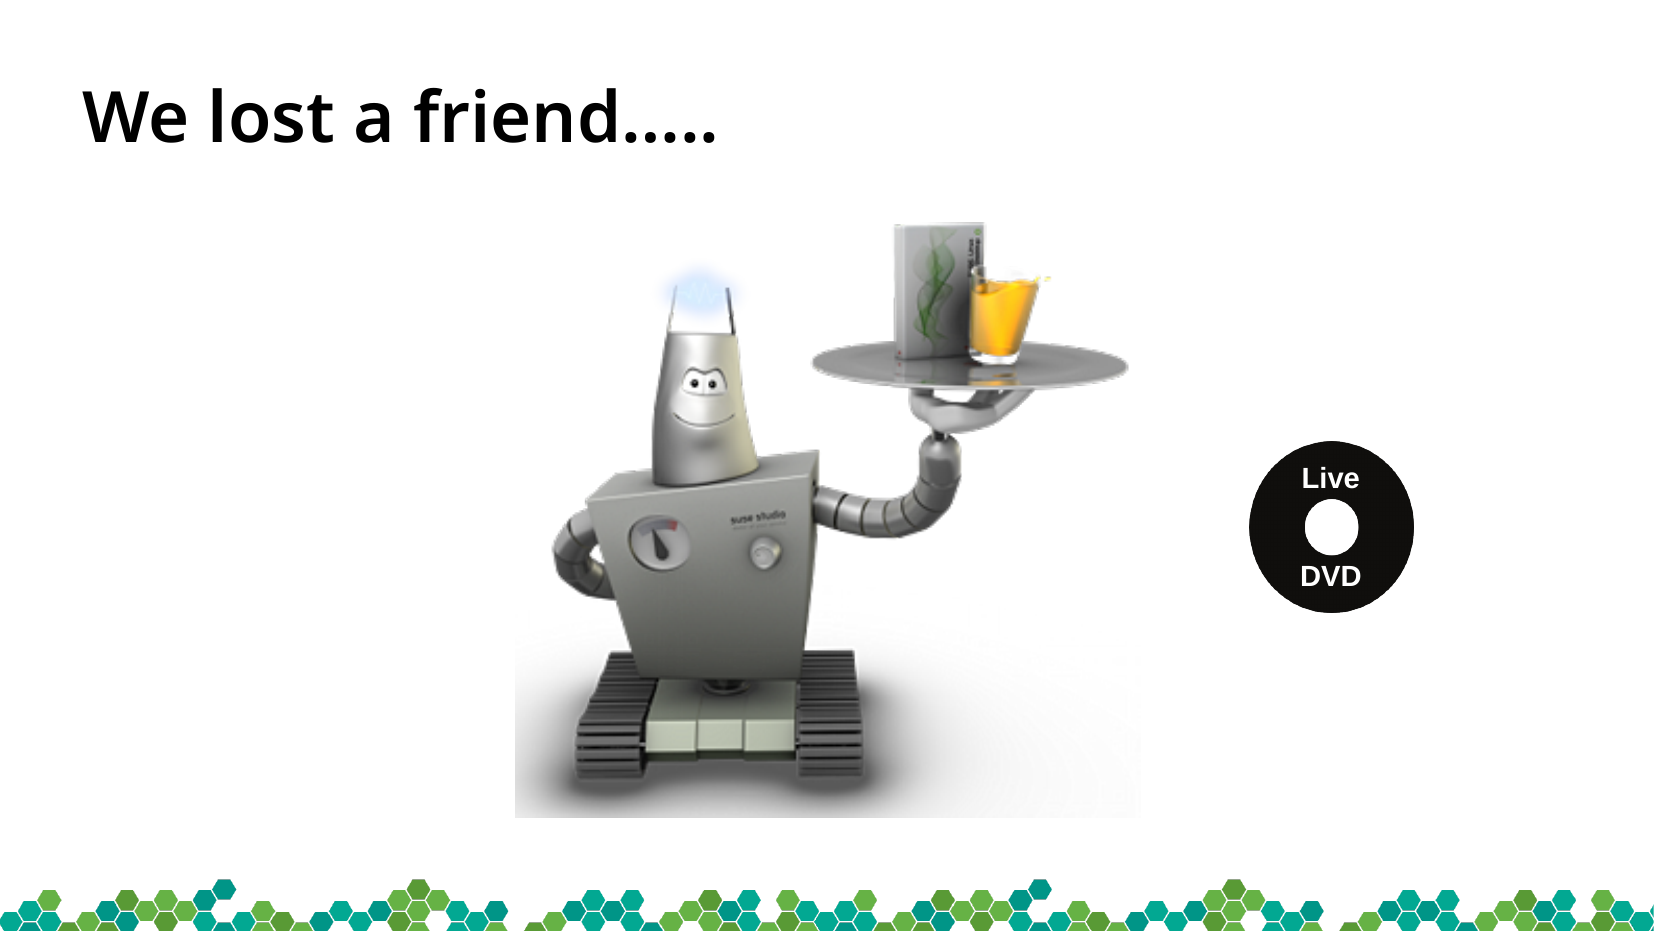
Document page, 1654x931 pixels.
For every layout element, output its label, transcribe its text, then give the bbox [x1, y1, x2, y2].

picture [1249, 441, 1414, 614]
picture [0, 871, 1654, 931]
title We lost a friend….. [82, 37, 1571, 193]
picture [515, 192, 1141, 818]
